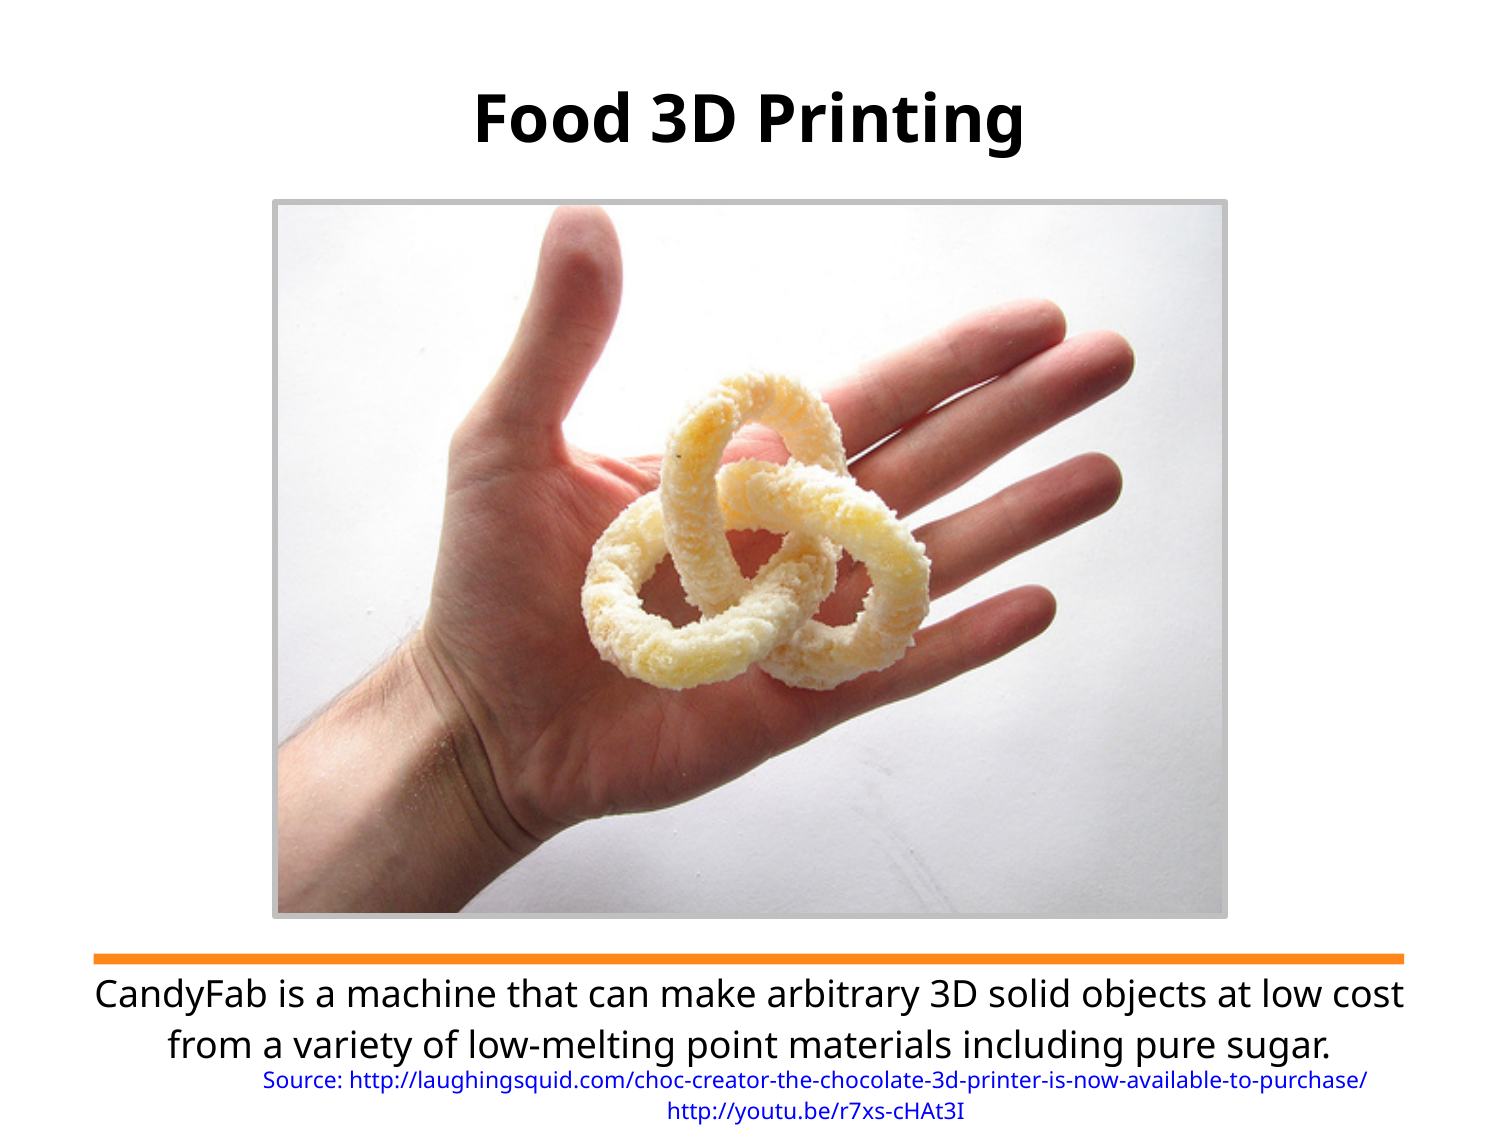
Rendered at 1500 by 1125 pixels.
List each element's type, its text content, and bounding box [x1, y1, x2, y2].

text_box Source: http://laughingsquid.com/choc-creator-the-chocolate-3d-printer-is-now-available-to-purchase/ http://youtu.be/r7xs-cHAt3I [248, 1064, 1252, 1123]
text_box CandyFab is a machine that can make arbitrary 3D solid objects at low cost from a variety of low-melting point materials including pure sugar. [70, 960, 1430, 1064]
picture [0, 0, 1500, 1125]
title Food 3D Printing [44, 44, 1456, 188]
